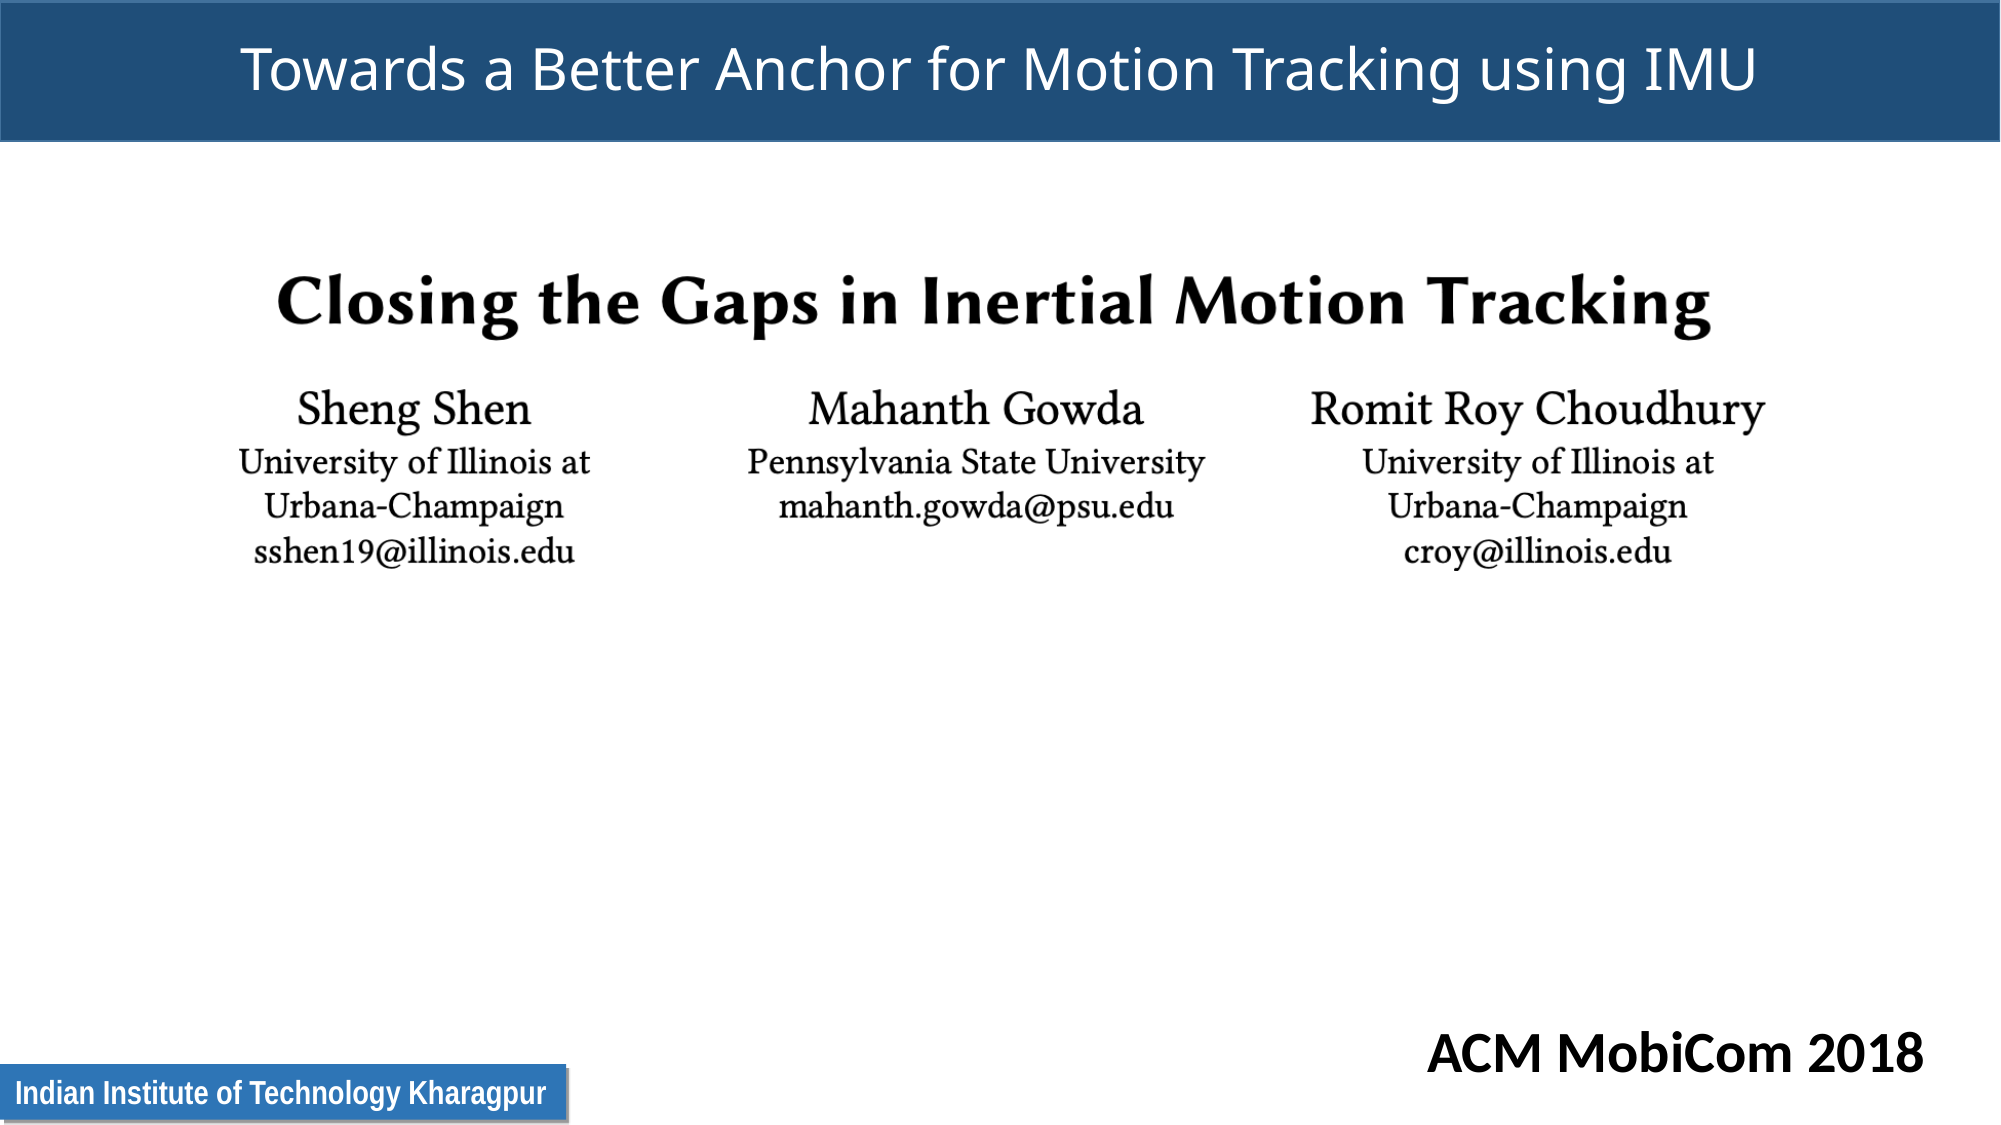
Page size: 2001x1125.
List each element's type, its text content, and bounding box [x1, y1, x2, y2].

text_box ACM MobiCom 2018 [1412, 1006, 1983, 1093]
picture [196, 230, 1805, 610]
title Towards a Better Anchor for Motion Tracking using IMU [0, 1, 2000, 141]
